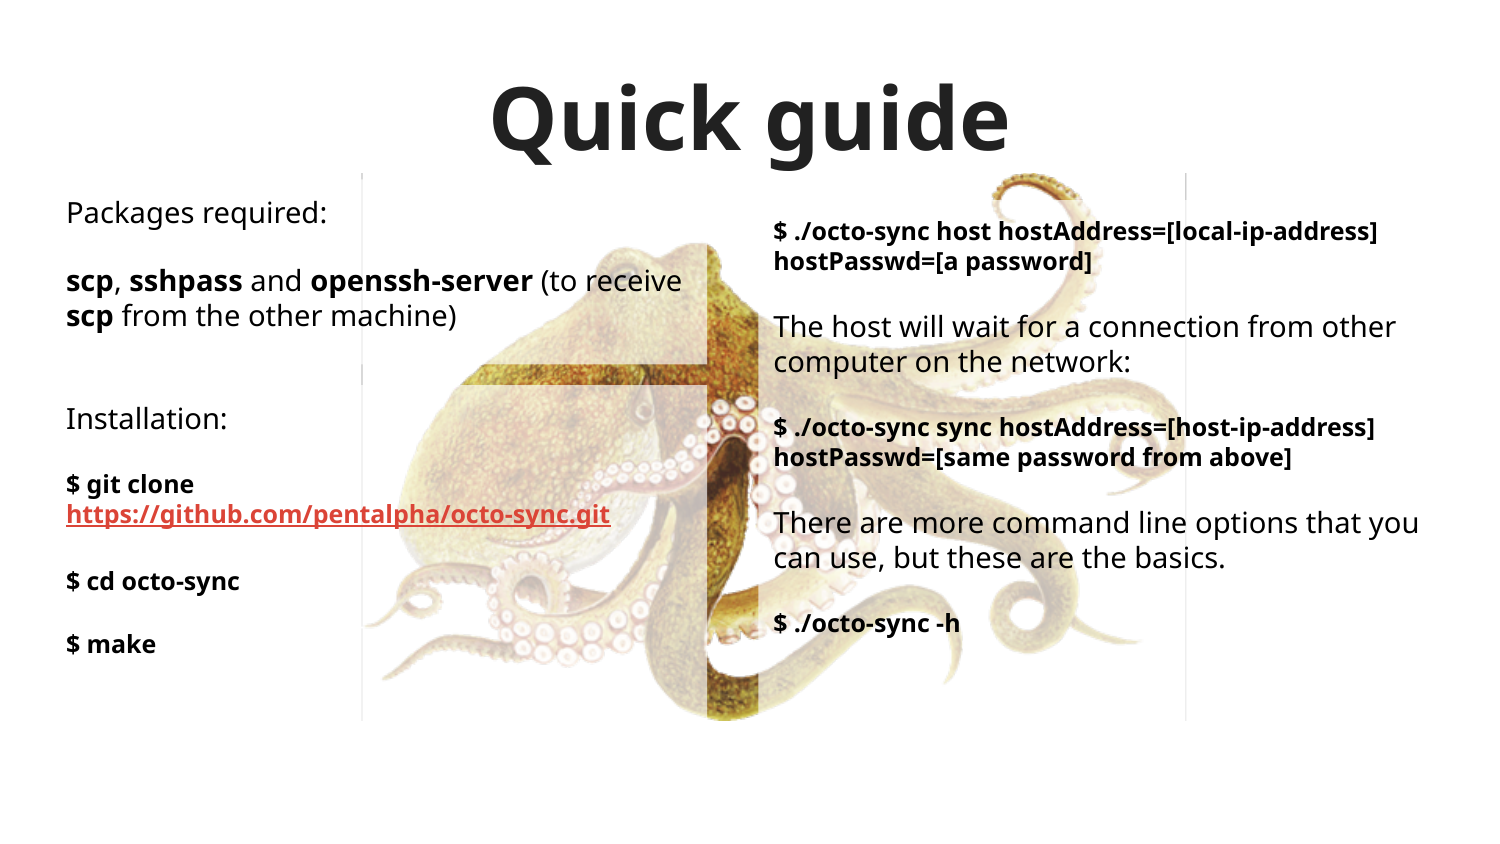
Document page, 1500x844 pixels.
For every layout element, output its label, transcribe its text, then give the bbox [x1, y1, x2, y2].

list Packages required: scp, sshpass and openssh-server (to receive scp from the other machine) [51, 179, 708, 365]
picture [306, 180, 1244, 721]
title Quick guide [51, 48, 1449, 180]
list $ ./octo-sync host hostAddress=[local-ip-address] hostPasswd=[a password] The host will wait for a connection from other computer on the network: $ ./octo-sync sync hostAddress=[host-ip-address] hostPasswd=[same password from above] There are more command line options that you can use, but these are the basics. $ ./octo-sync -h [758, 200, 1470, 807]
list Installation: $ git clone https://github.com/pentalpha/octo-sync.git $ cd octo-sync $ make [51, 385, 708, 750]
